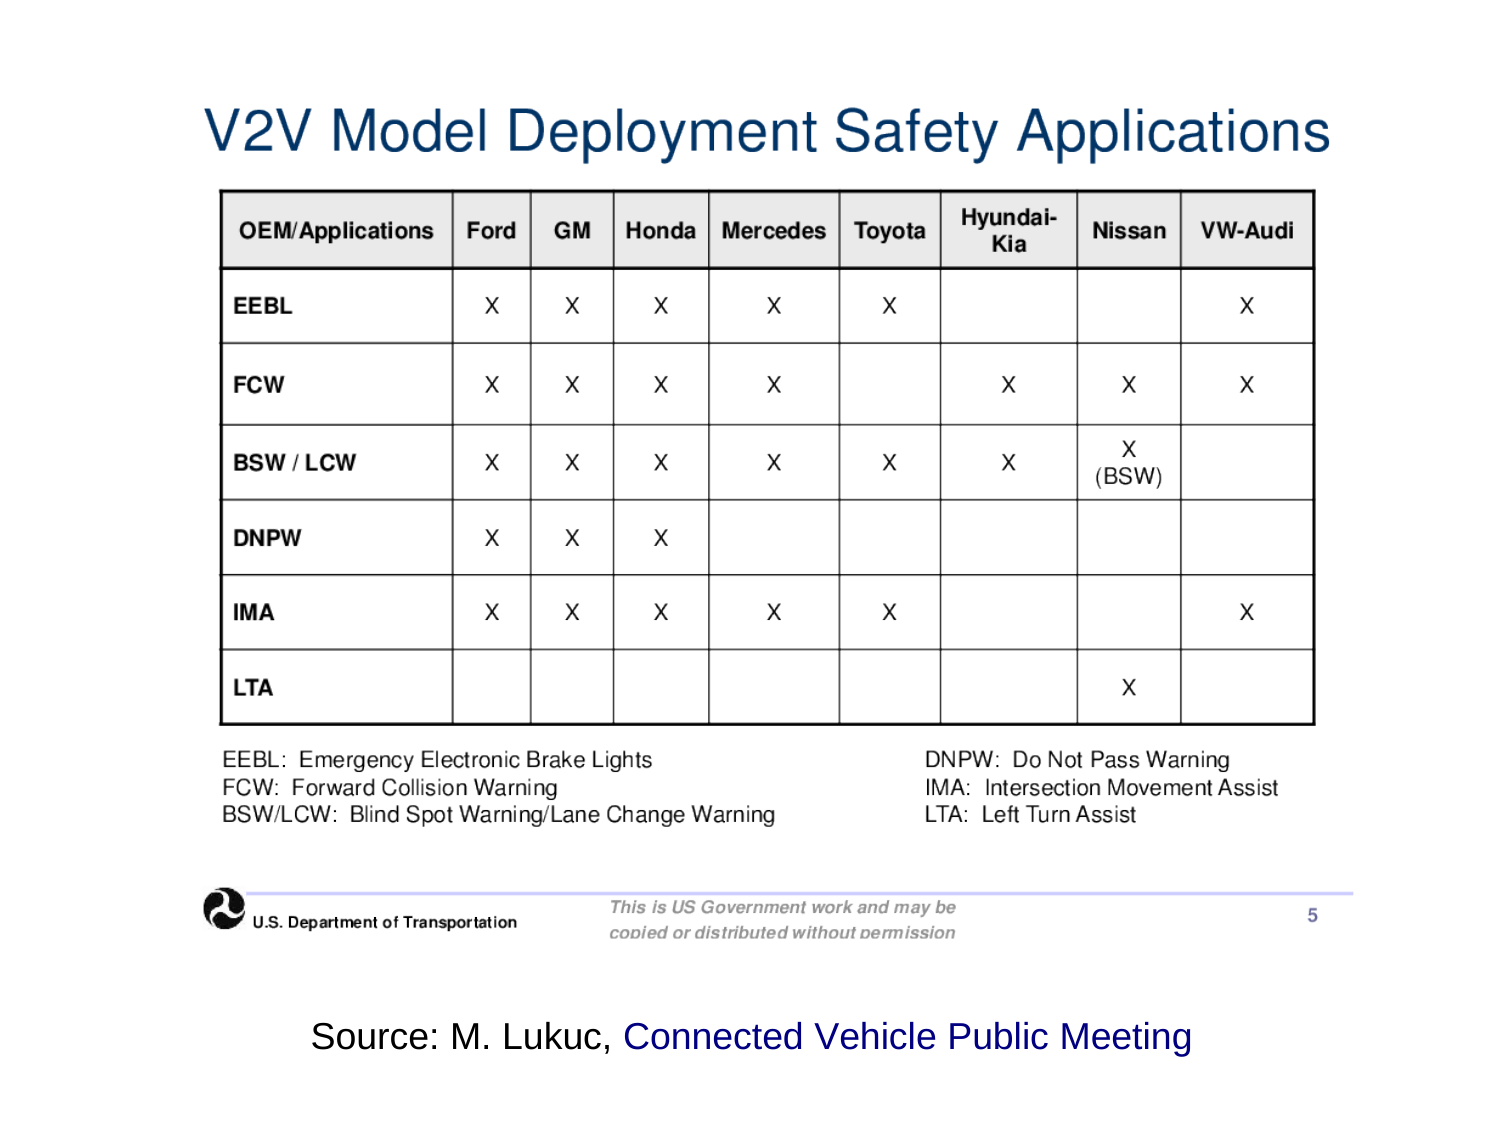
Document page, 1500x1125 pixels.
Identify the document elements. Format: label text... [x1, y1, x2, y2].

text_box Source: M. Lukuc, Connected Vehicle Public Meeting [295, 1008, 1205, 1066]
picture [177, 78, 1378, 979]
